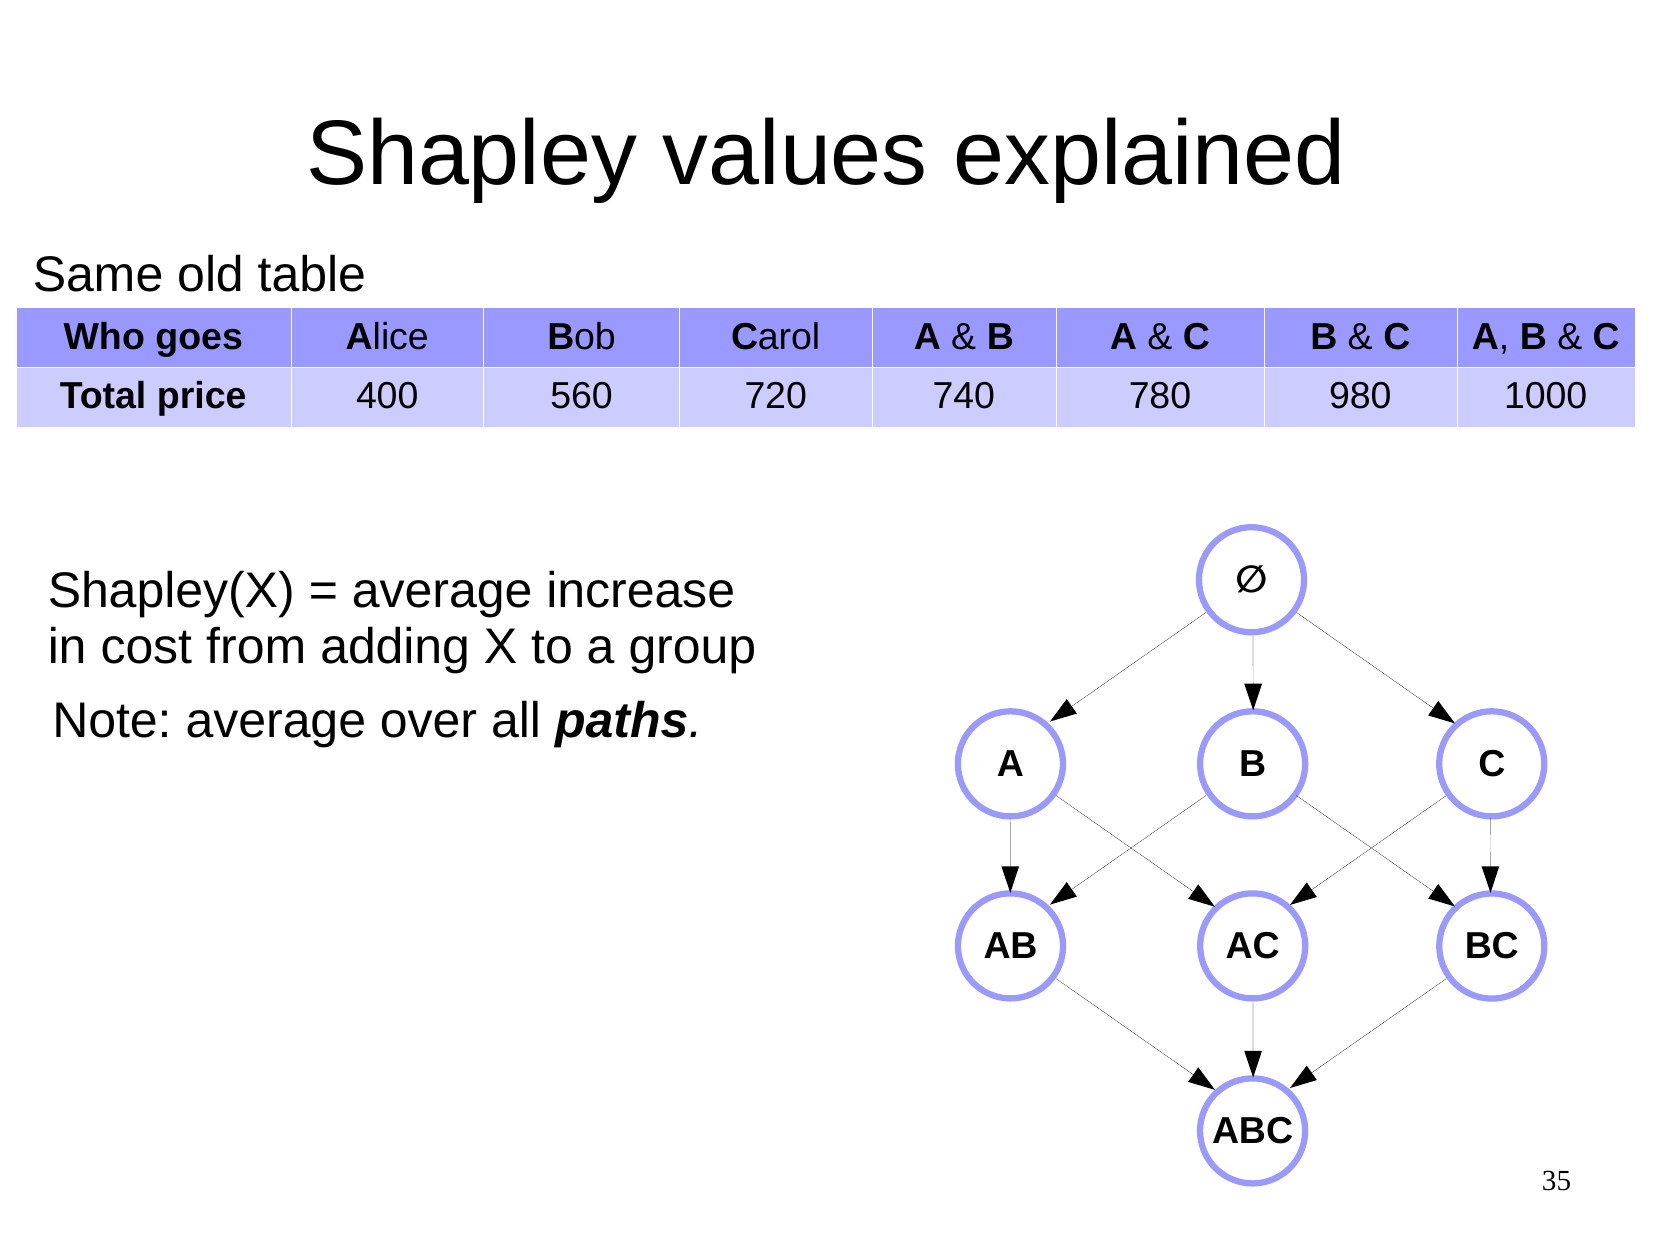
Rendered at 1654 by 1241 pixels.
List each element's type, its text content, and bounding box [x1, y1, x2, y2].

table_header Carol [680, 308, 872, 367]
title Shapley values explained [82, 49, 1571, 257]
table_header A & C [1057, 308, 1264, 367]
table_header Bob [484, 308, 679, 367]
table_cell 400 [292, 368, 483, 427]
table_header A & B [873, 308, 1056, 367]
table_header Who goes [17, 308, 291, 367]
table_header Alice [292, 334, 483, 367]
table_header Bob [579, 331, 590, 347]
text_box Same old table [18, 239, 582, 334]
text_box Note: average over all paths. [37, 684, 825, 779]
text_box B [1200, 711, 1306, 817]
table_cell 980 [1265, 368, 1457, 427]
text_box ∅ [1198, 527, 1305, 633]
text_box A [957, 711, 1063, 817]
table_cell 560 [484, 368, 679, 427]
table_cell 780 [1057, 368, 1264, 427]
text_box BC [1439, 893, 1545, 999]
table_header A, B & C [1458, 308, 1635, 367]
text_box C [1439, 711, 1545, 817]
table_cell Total price [17, 368, 291, 427]
text_box ABC [1200, 1078, 1306, 1184]
text_box AB [957, 893, 1064, 999]
table_header Bob [555, 338, 567, 345]
table_cell 740 [873, 368, 1056, 427]
table_cell 1000 [1458, 368, 1635, 427]
table_cell 720 [680, 368, 872, 427]
table_header B & C [1265, 308, 1457, 367]
text_box Shapley(X) = average increase in cost from adding X to a group [47, 543, 863, 693]
text_box AC [1200, 893, 1306, 999]
